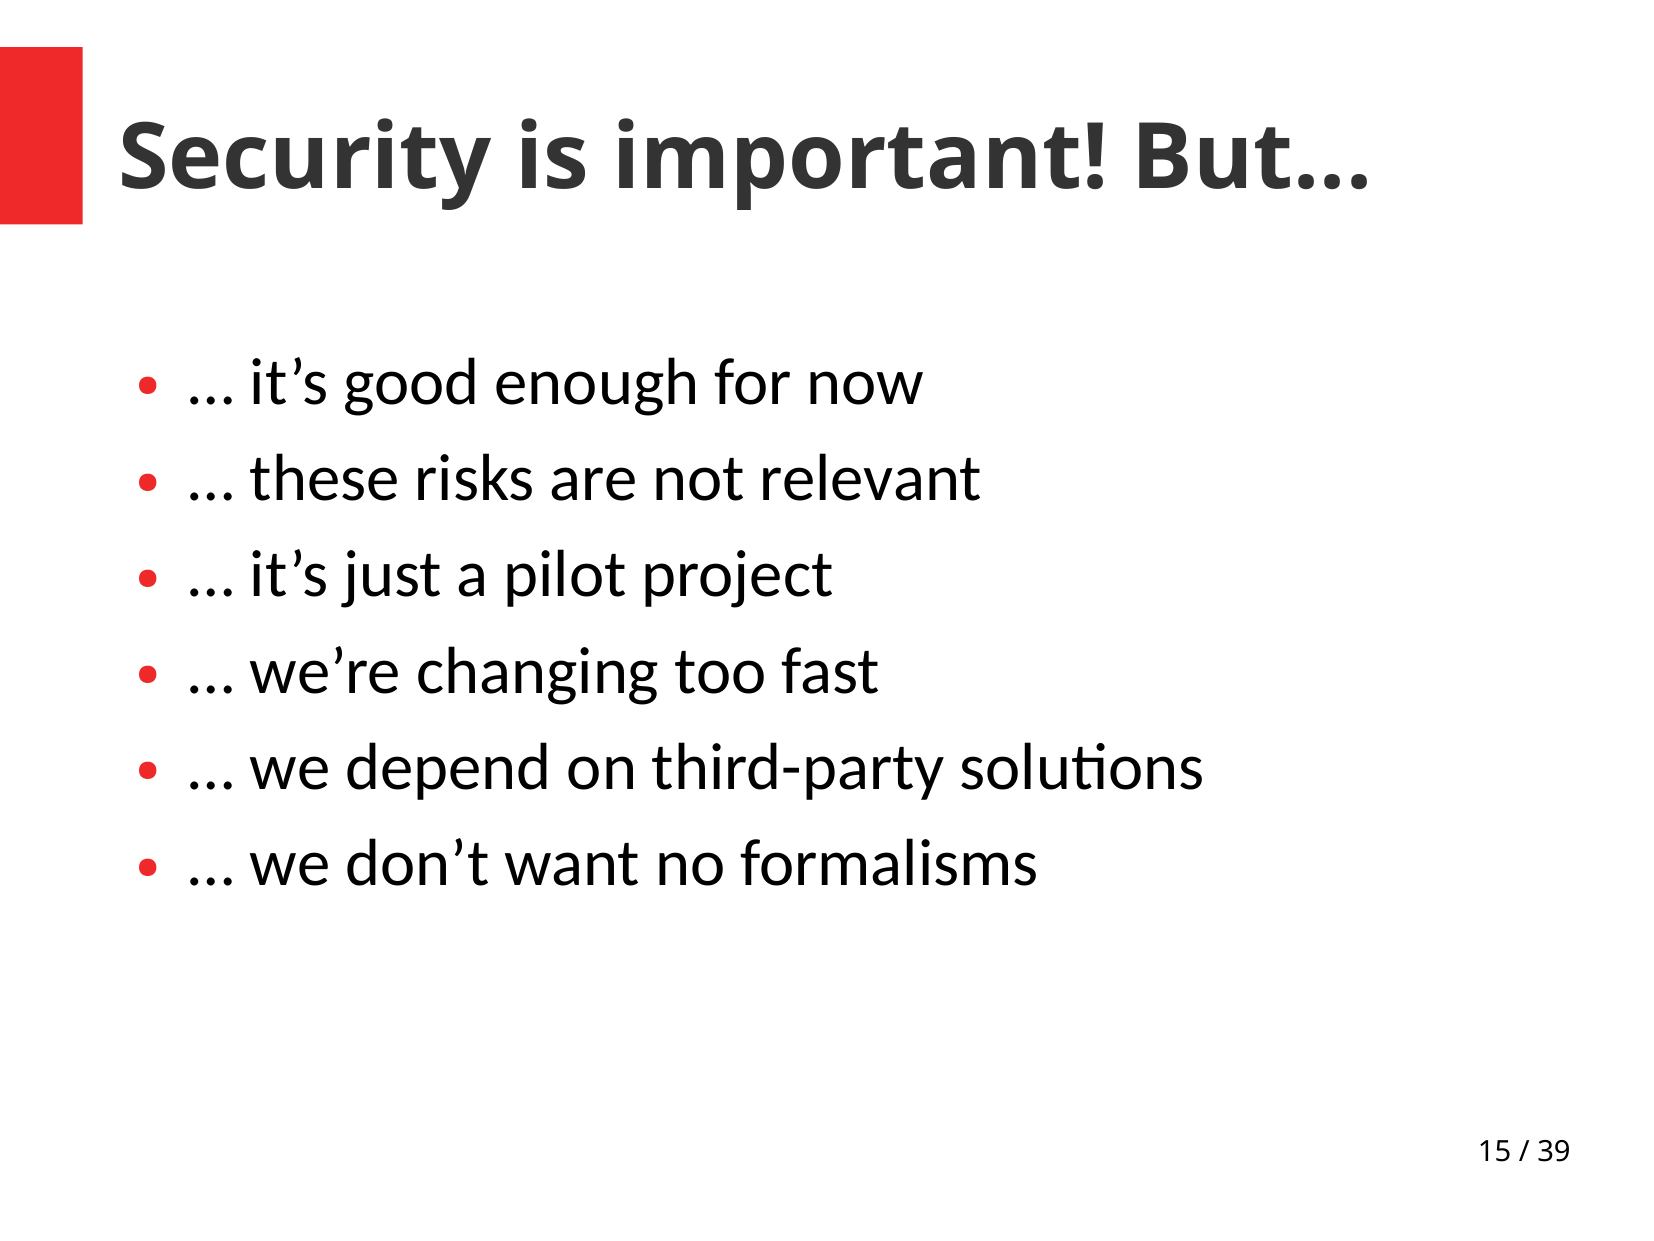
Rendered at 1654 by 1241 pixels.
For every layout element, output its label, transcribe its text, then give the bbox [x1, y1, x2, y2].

title Security is important! But... [118, 49, 1571, 257]
list … it’s good enough for now … these risks are not relevant … it’s just a pilot project … we’re changing too fast … we depend on third-party solutions … we don’t want no formalisms [118, 354, 1536, 1074]
